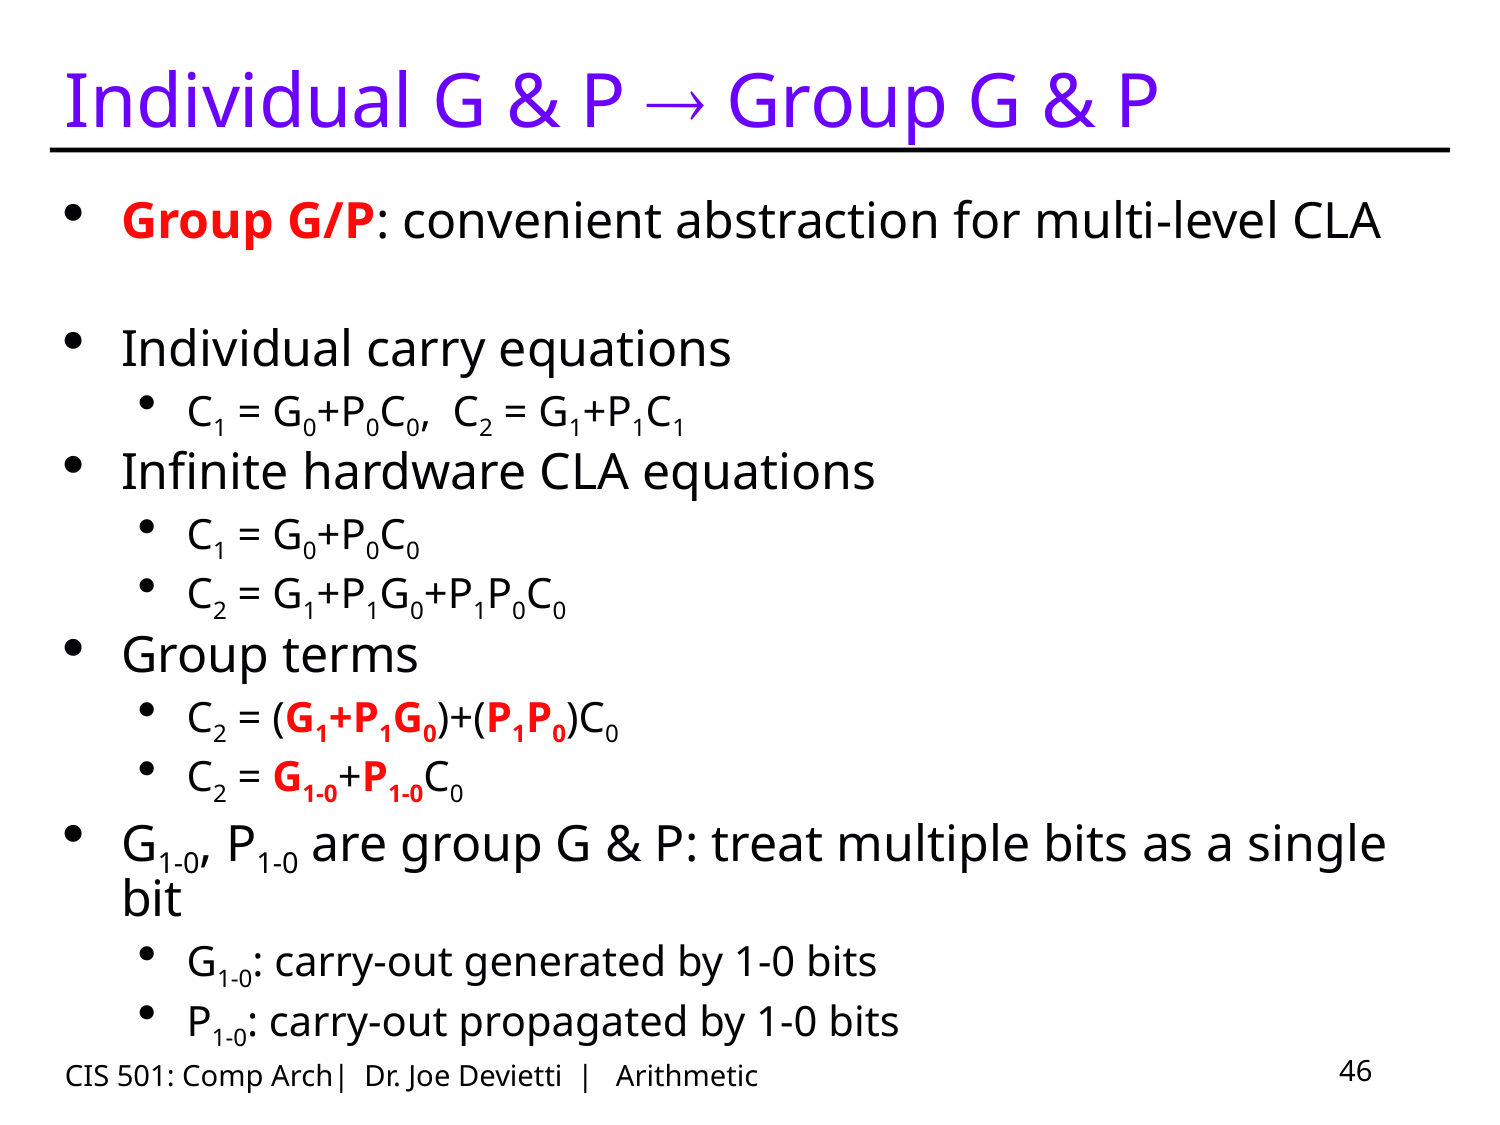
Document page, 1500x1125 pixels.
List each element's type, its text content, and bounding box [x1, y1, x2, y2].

text_box Individual G & P  Group G & P [49, 37, 1363, 150]
text_box Group G/P: convenient abstraction for multi-level CLA Individual carry equations C1 = G0+P0C0, C2 = G1+P1C1 Infinite hardware CLA equations C1 = G0+P0C0 C2 = G1+P1G0+P1P0C0 Group terms C2 = (G1+P1G0)+(P1P0)C0 C2 = G1-0+P1-0C0 G1-0, P1-0 are group G & P: treat multiple bits as a single bit G1-0: carry-out generated by 1-0 bits P1-0: carry-out propagated by 1-0 bits [49, 187, 1450, 1025]
text_box <number> [1074, 1049, 1388, 1100]
text_box CIS 501: Comp Arch| Dr. Joe Devietti | Arithmetic [49, 1049, 988, 1100]
